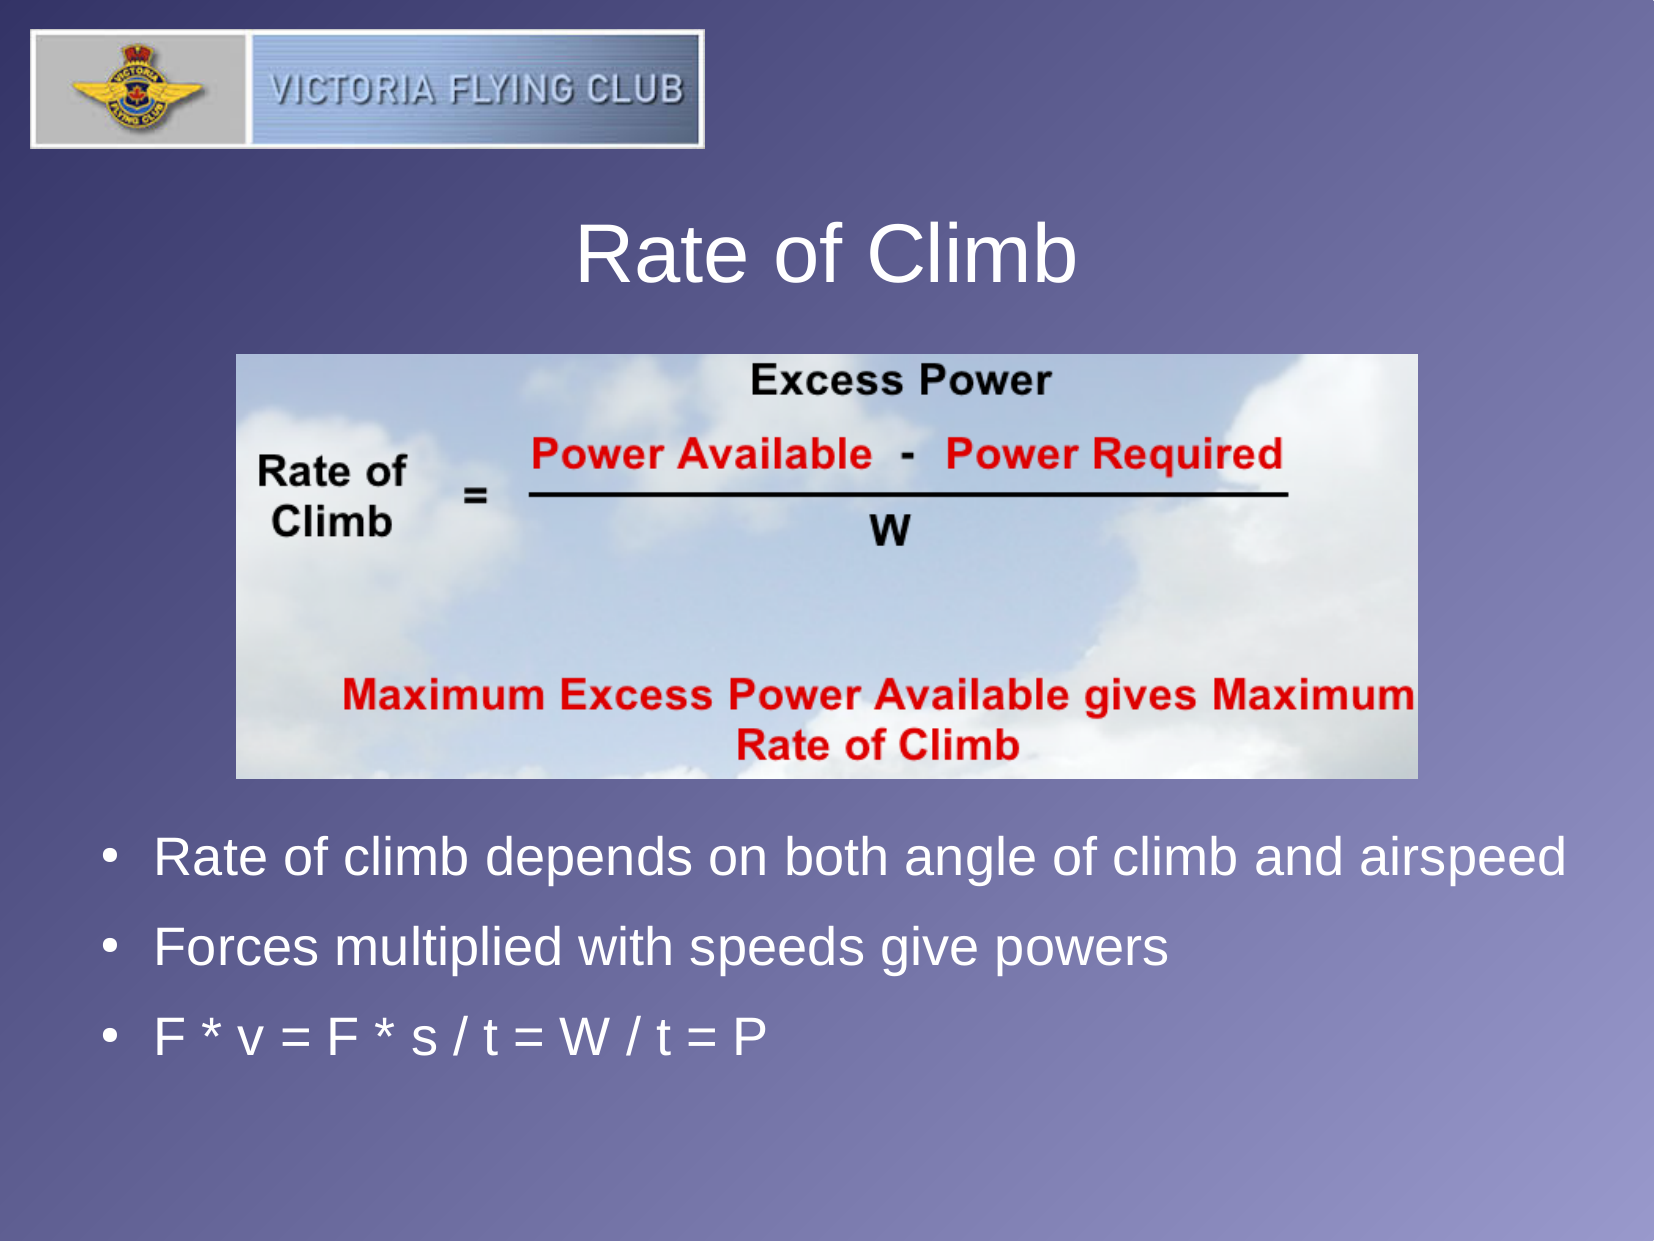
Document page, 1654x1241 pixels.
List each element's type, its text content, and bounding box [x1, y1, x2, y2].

title Rate of Climb [82, 149, 1571, 357]
list Rate of climb depends on both angle of climb and airspeed Forces multiplied with speeds give powers F * v = F * s / t = W / t = P [82, 826, 1571, 1097]
picture [30, 29, 705, 149]
picture [236, 354, 1418, 779]
